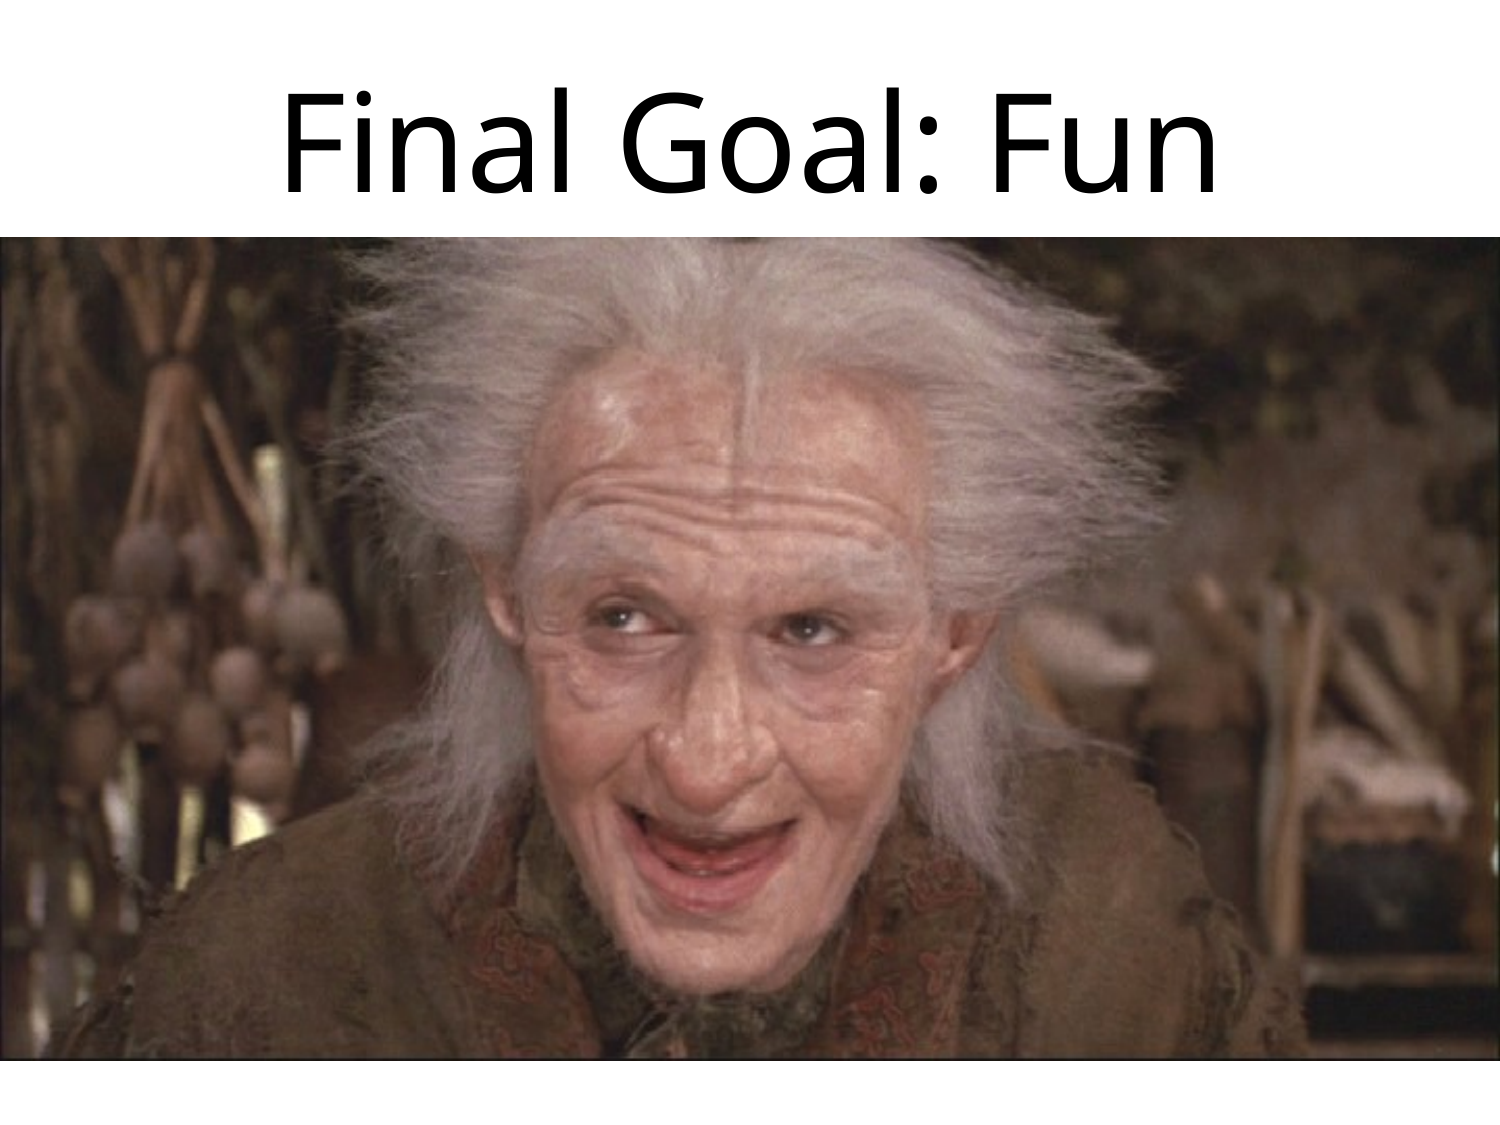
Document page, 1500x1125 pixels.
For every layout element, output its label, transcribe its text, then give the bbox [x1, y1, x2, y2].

picture [0, 237, 1500, 1061]
title Final Goal: Fun [75, 45, 1426, 233]
